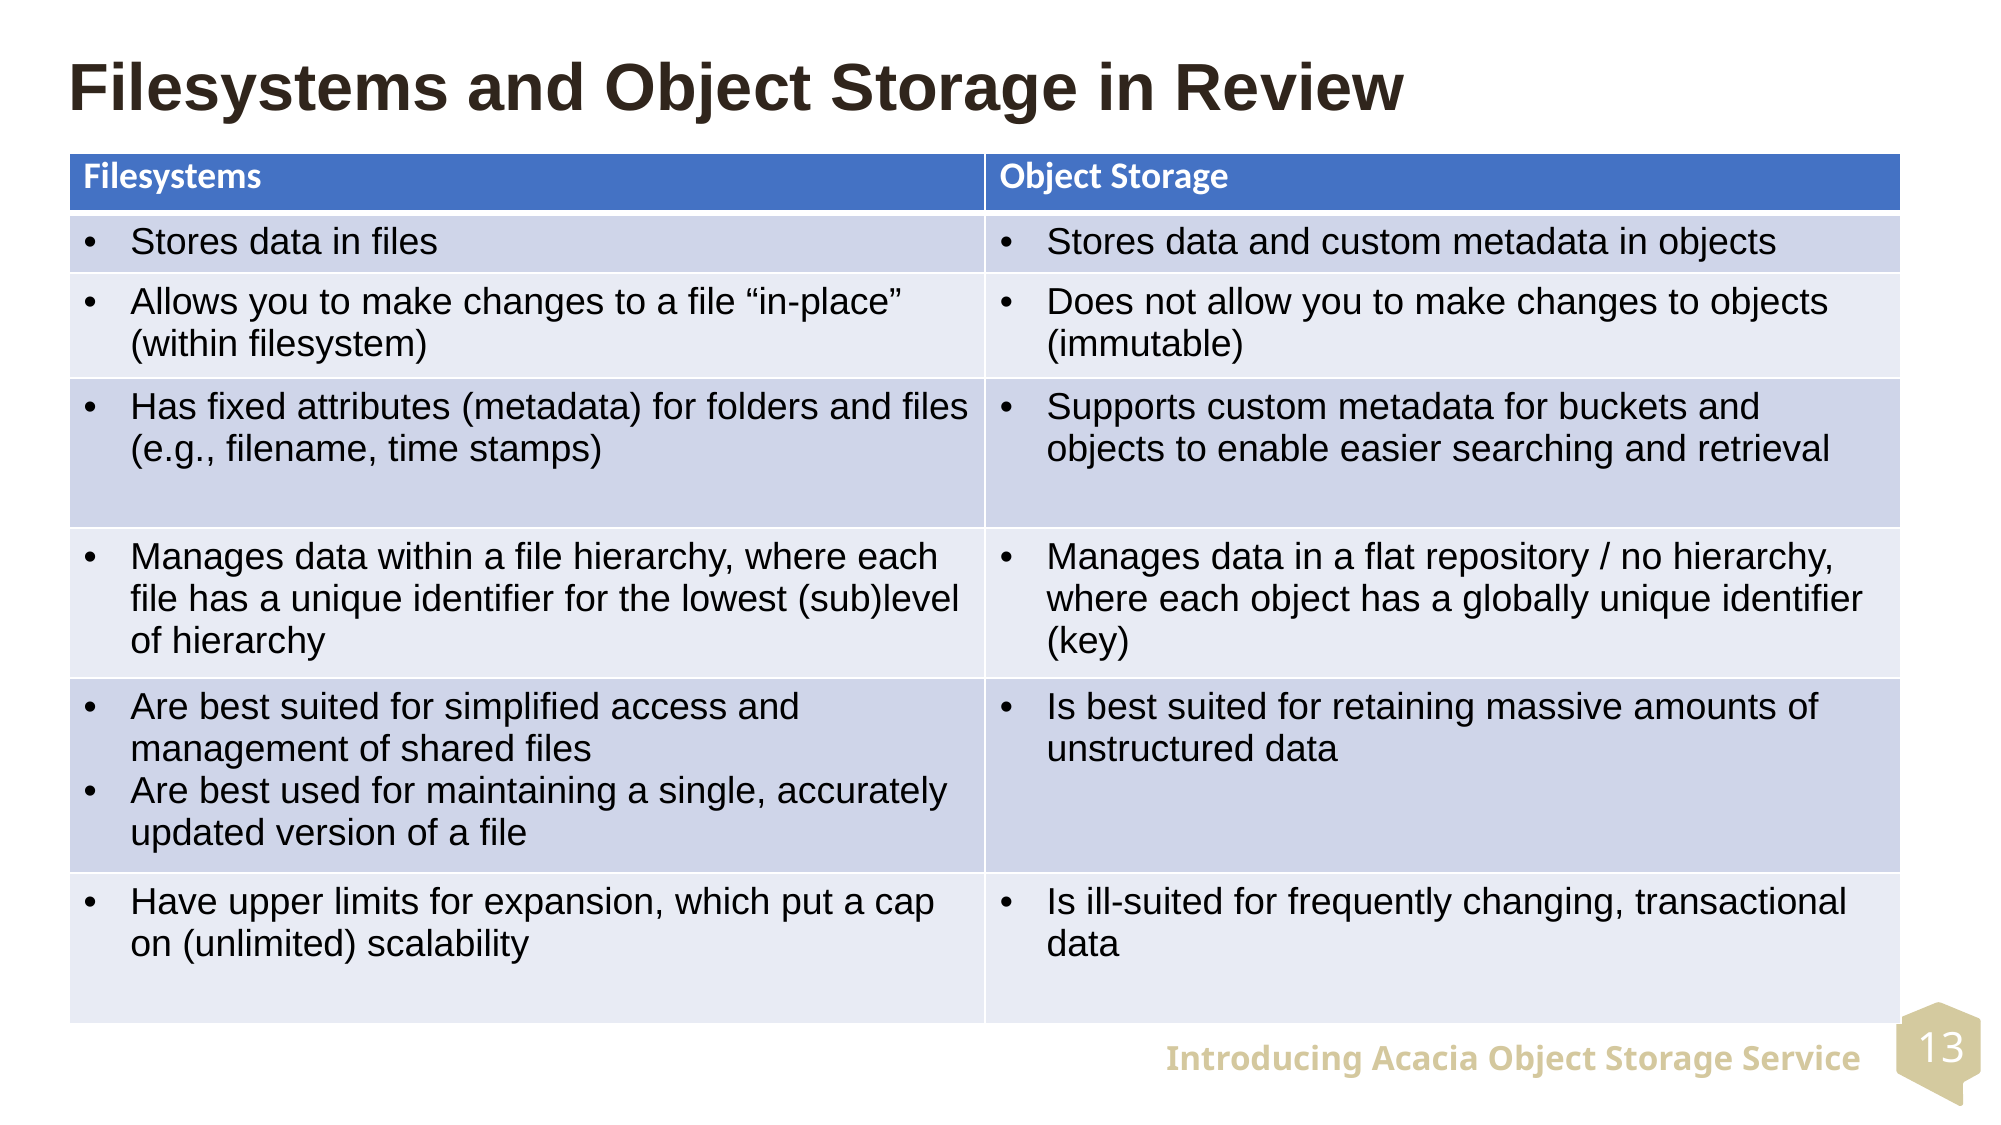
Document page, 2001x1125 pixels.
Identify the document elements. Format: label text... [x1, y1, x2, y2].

table_cell Have upper limits for expansion, which put a cap on (unlimited) scalability [70, 874, 984, 1023]
table_cell Stores data and custom metadata in objects [986, 216, 1900, 272]
table_cell Manages data in a flat repository / no hierarchy, where each object has a globally unique identifier (key) [986, 529, 1900, 677]
table_cell Has fixed attributes (metadata) for folders and files (e.g., filename, time stamps) [70, 379, 984, 527]
table_cell Is ill-suited for frequently changing, transactional data [986, 874, 1900, 1023]
table_cell Stores data in files [70, 216, 984, 272]
table_cell Does not allow you to make changes to objects (immutable) [986, 274, 1900, 377]
table_cell Are best suited for simplified access and management of shared files Are best used for maintaining a single, accurately updated version of a file [70, 679, 984, 872]
table_cell Manages data within a file hierarchy, where each file has a unique identifier for the lowest (sub)level of hierarchy [70, 529, 984, 677]
table_cell Allows you to make changes to a file “in-place” (within filesystem) [70, 274, 984, 377]
text_box Filesystems and Object Storage in Review [53, 36, 1932, 207]
table_cell Supports custom metadata for buckets and objects to enable easier searching and retrieval [986, 379, 1900, 527]
table_cell Is best suited for retaining massive amounts of unstructured data [986, 679, 1900, 872]
list Introducing Acacia Object Storage Service [1021, 1024, 1878, 1082]
